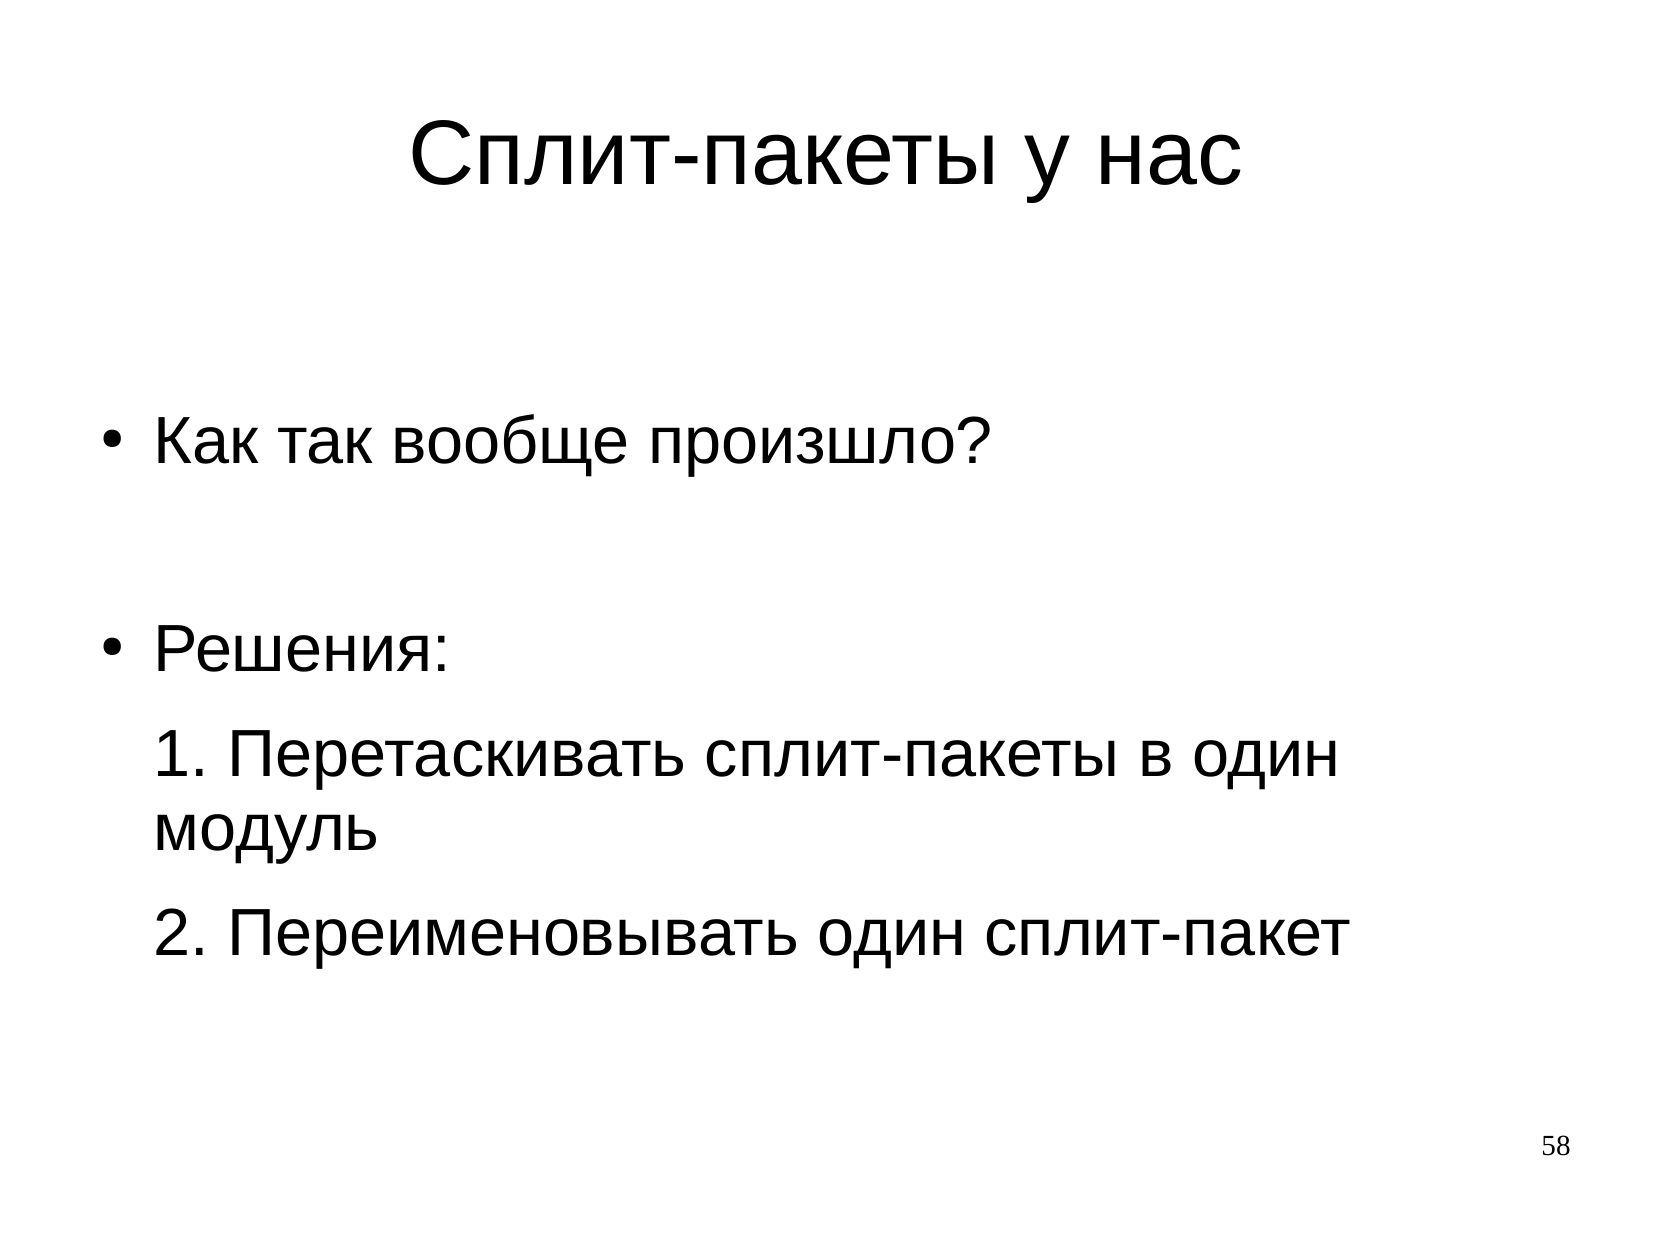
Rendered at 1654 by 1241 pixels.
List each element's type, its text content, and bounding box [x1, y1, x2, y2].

list Как так вообще произшло? Решения: 1. Перетаскивать сплит-пакеты в один модуль 2. Переименовывать один сплит-пакет [82, 402, 1571, 1123]
title Сплит-пакеты у нас [82, 49, 1571, 257]
